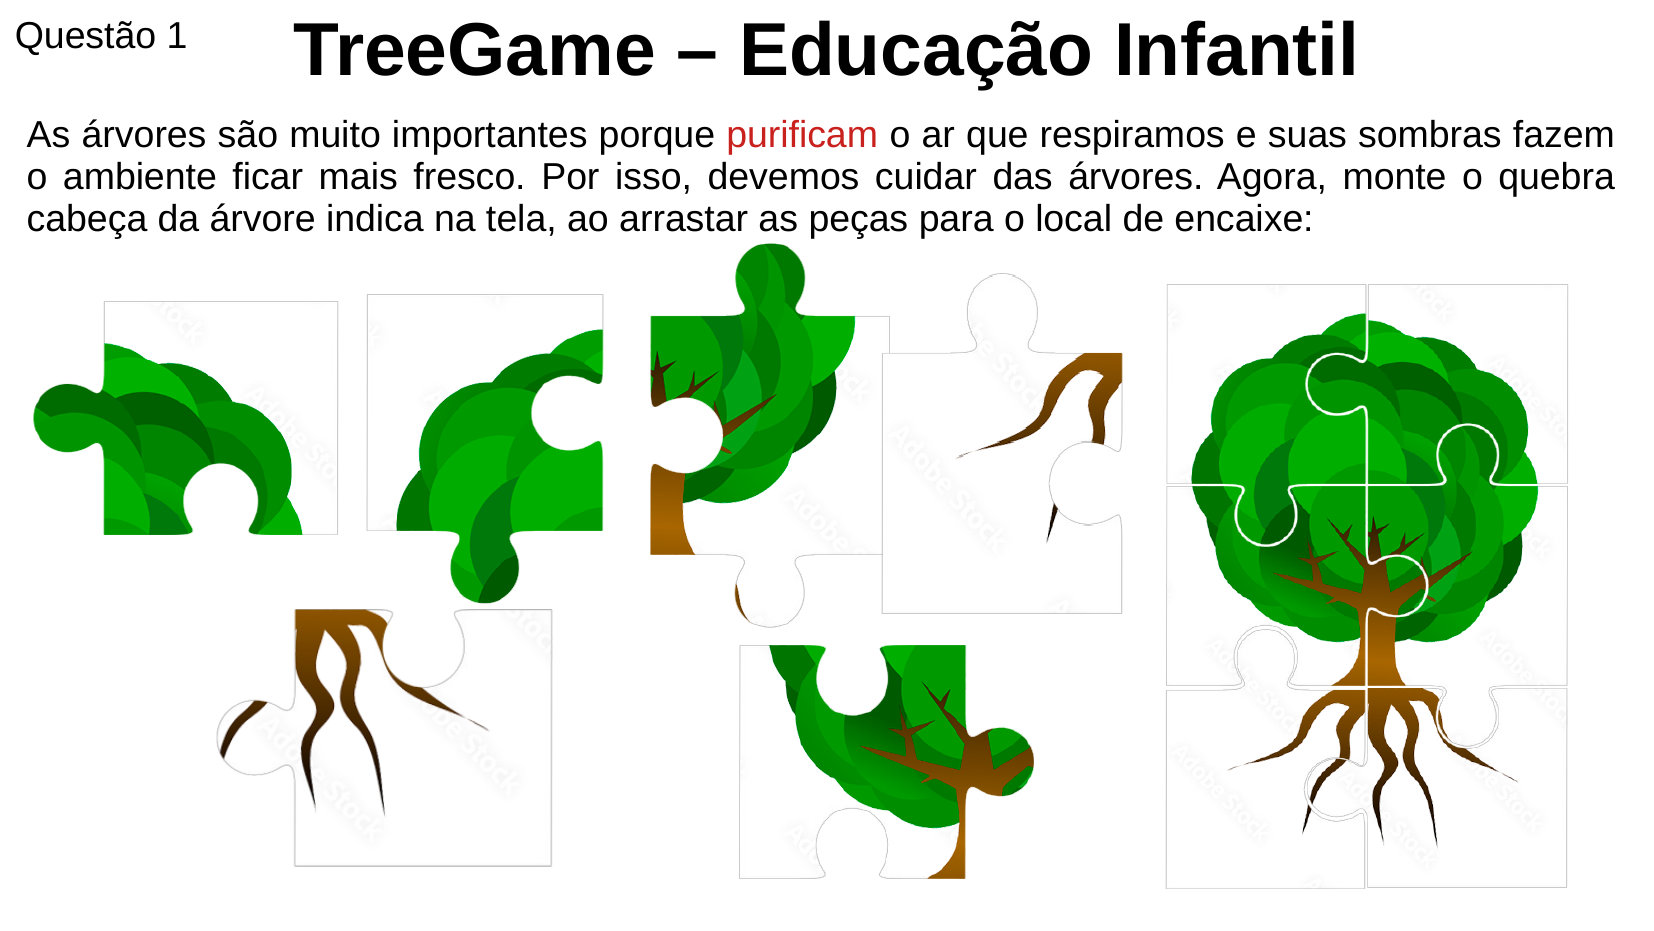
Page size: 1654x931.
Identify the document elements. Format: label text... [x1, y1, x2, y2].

title TreeGame – Educação Infantil [82, 0, 1571, 70]
picture [0, 47, 1654, 931]
text_box Questão 1 [0, 7, 237, 47]
